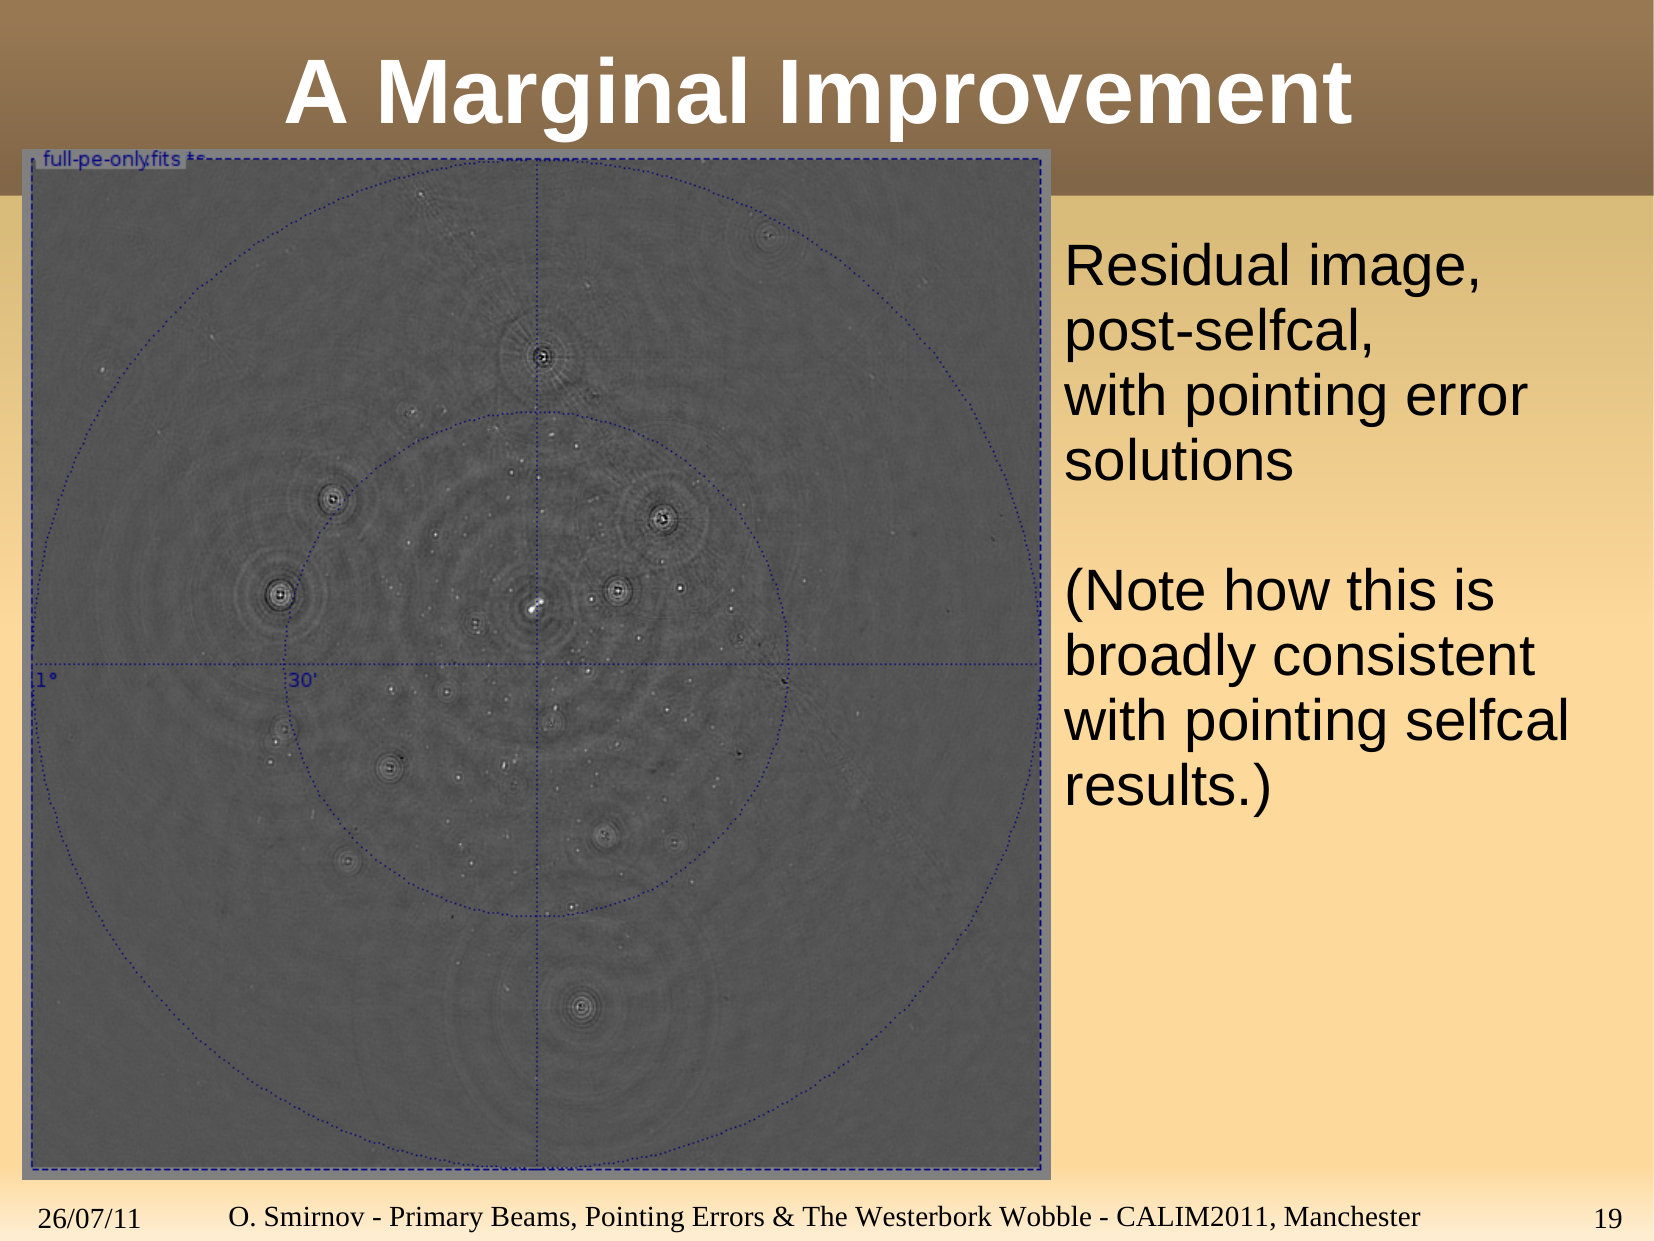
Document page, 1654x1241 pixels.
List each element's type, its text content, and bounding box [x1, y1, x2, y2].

title A Marginal Improvement [75, 0, 1564, 188]
picture [0, 0, 1654, 1241]
text_box Residual image, post-selfcal, with pointing error solutions (Note how this is broadly consistent with pointing selfcal results.) [1050, 225, 1613, 826]
